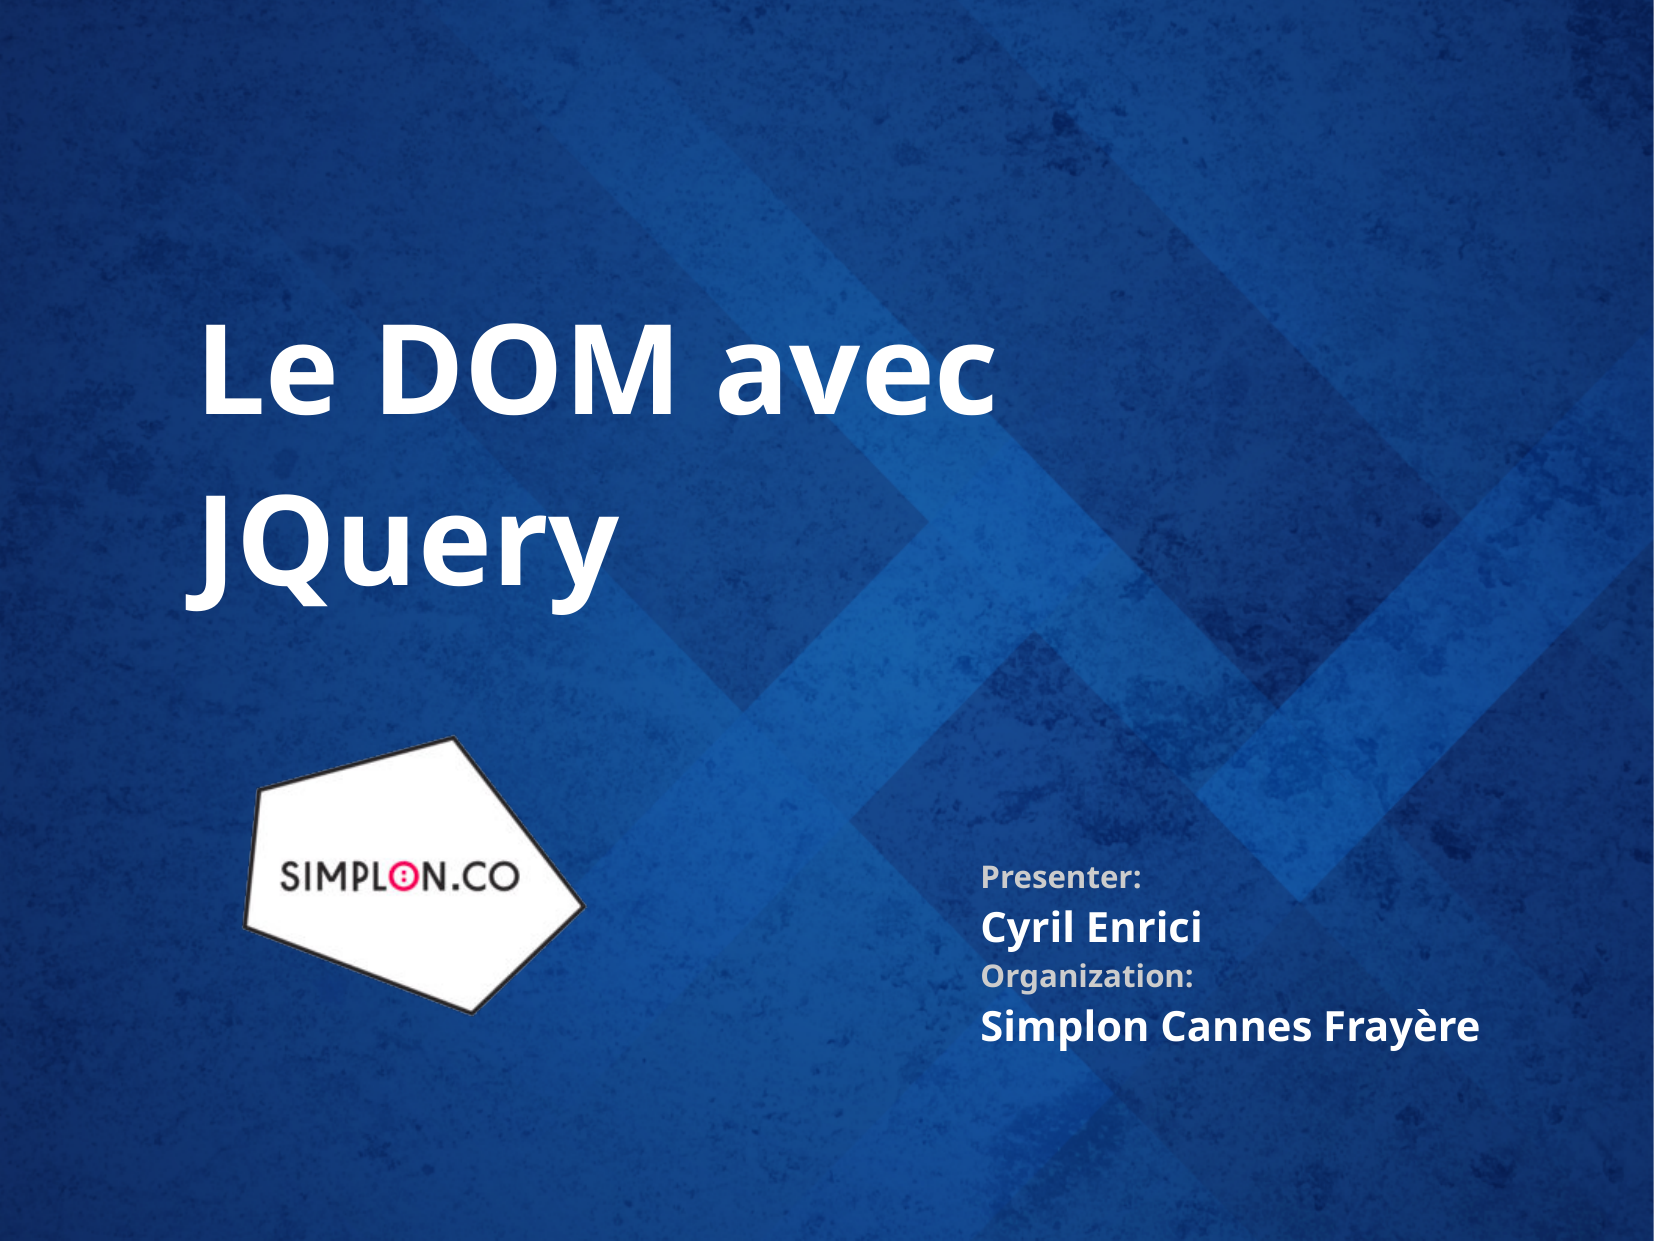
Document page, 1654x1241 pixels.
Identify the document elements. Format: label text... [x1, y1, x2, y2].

text_box Presenter: Cyril Enrici Organization: Simplon Cannes Frayère [980, 751, 1642, 1158]
title Le DOM avec JQuery [194, 306, 1388, 598]
picture [0, 0, 1654, 1241]
